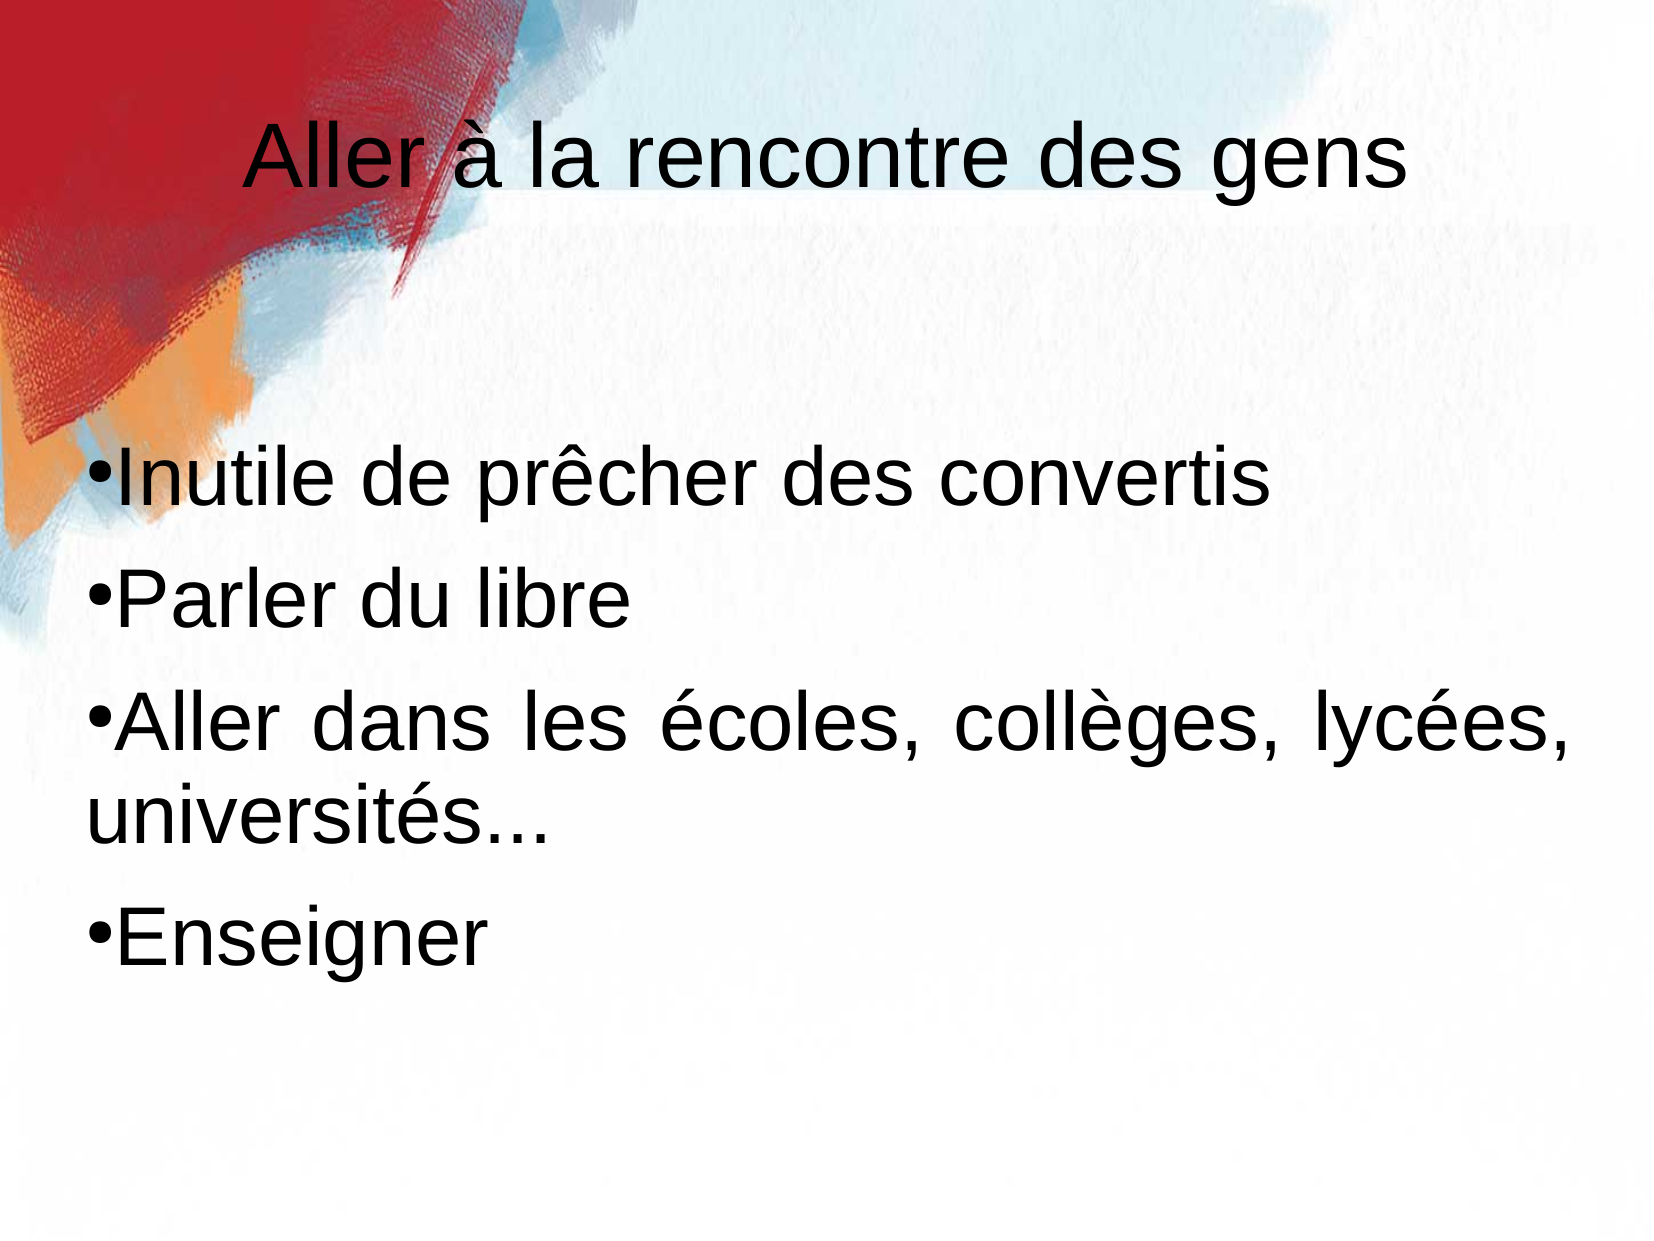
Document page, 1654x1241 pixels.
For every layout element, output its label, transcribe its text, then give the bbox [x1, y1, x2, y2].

picture [0, 0, 1654, 1241]
list Inutile de prêcher des convertis Parler du libre Aller dans les écoles, collèges, lycées, universités... Enseigner [85, 425, 1574, 1145]
title Aller à la rencontre des gens [82, 0, 1571, 316]
